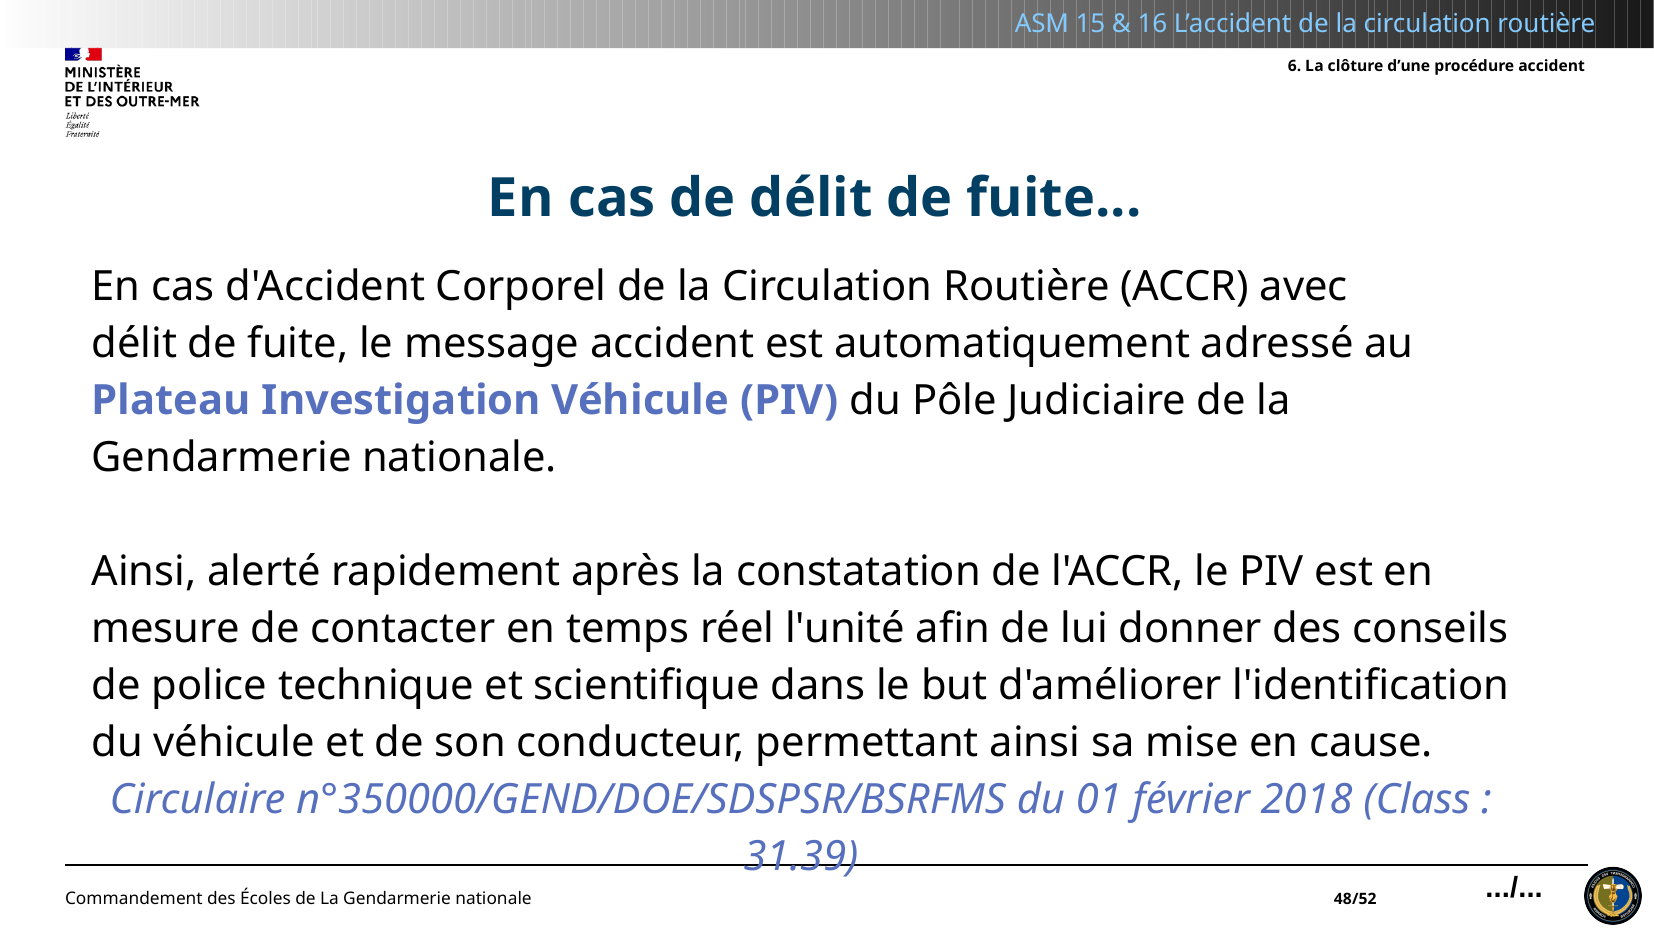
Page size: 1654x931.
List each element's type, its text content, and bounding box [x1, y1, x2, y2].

picture [65, 49, 213, 138]
picture [1584, 862, 1642, 925]
list 6. La clôture d’une procédure accident [599, 56, 1589, 122]
text_box En cas d'Accident Corporel de la Circulation Routière (ACCR) avec délit de fuite, le message accident est automatiquement adressé au Plateau Investigation Véhicule (PIV) du Pôle Judiciaire de la Gendarmerie nationale. Ainsi, alerté rapidement après la constatation de l'ACCR, le PIV est en mesure de contacter en temps réel l'unité afin de lui donner des conseils de police technique et scientifique dans le but d'améliorer l'identification du véhicule et de son conducteur, permettant ainsi sa mise en cause. Circulaire n°350000/GEND/DOE/SDSPSR/BSRFMS du 01 février 2018 (Class : 31.39) [76, 248, 1571, 878]
text_box En cas de délit de fuite... [431, 151, 1217, 316]
text_box .../... [1470, 863, 1569, 912]
